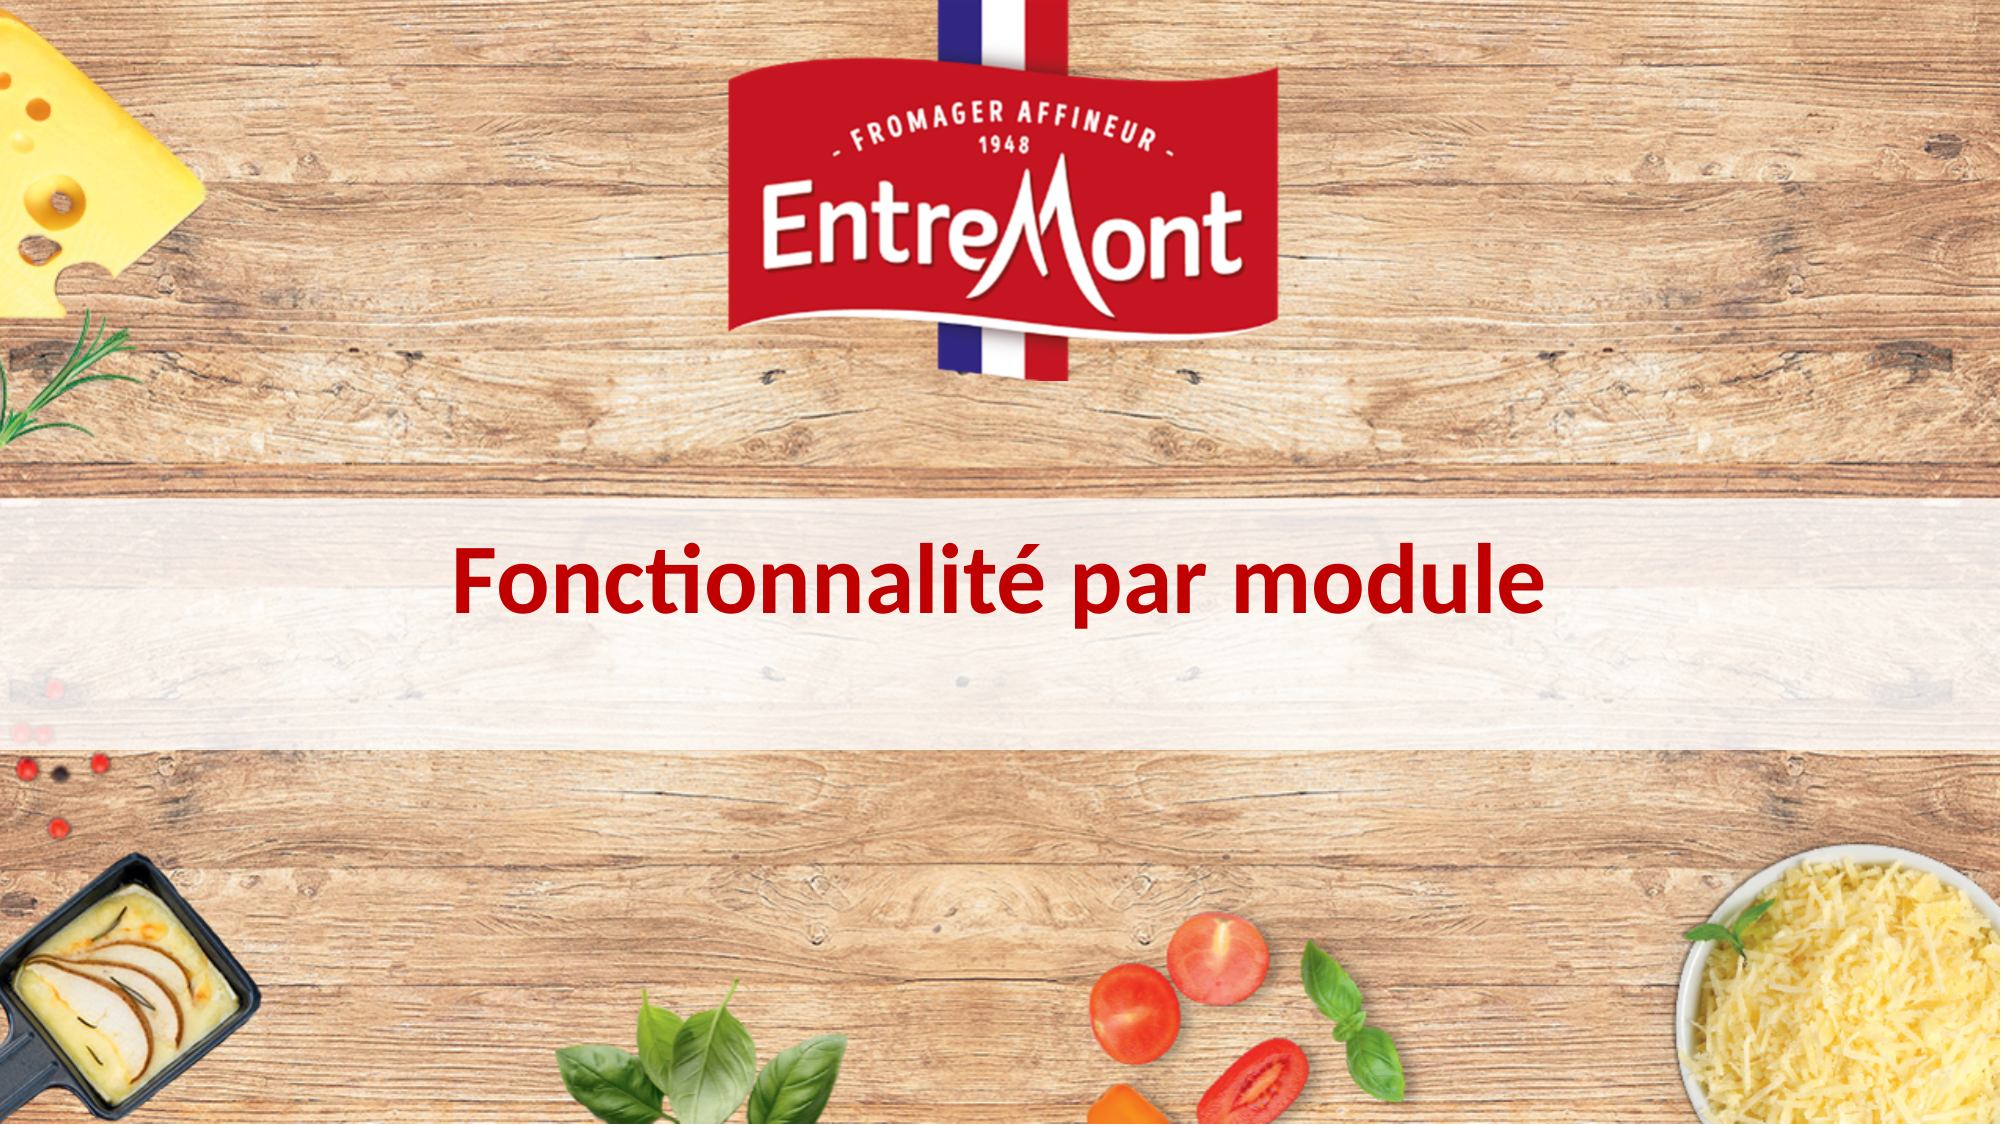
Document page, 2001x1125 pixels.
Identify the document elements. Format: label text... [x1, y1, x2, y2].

title Fonctionnalité par module [206, 527, 1794, 635]
picture [0, 750, 2000, 1124]
picture [0, 0, 2000, 498]
